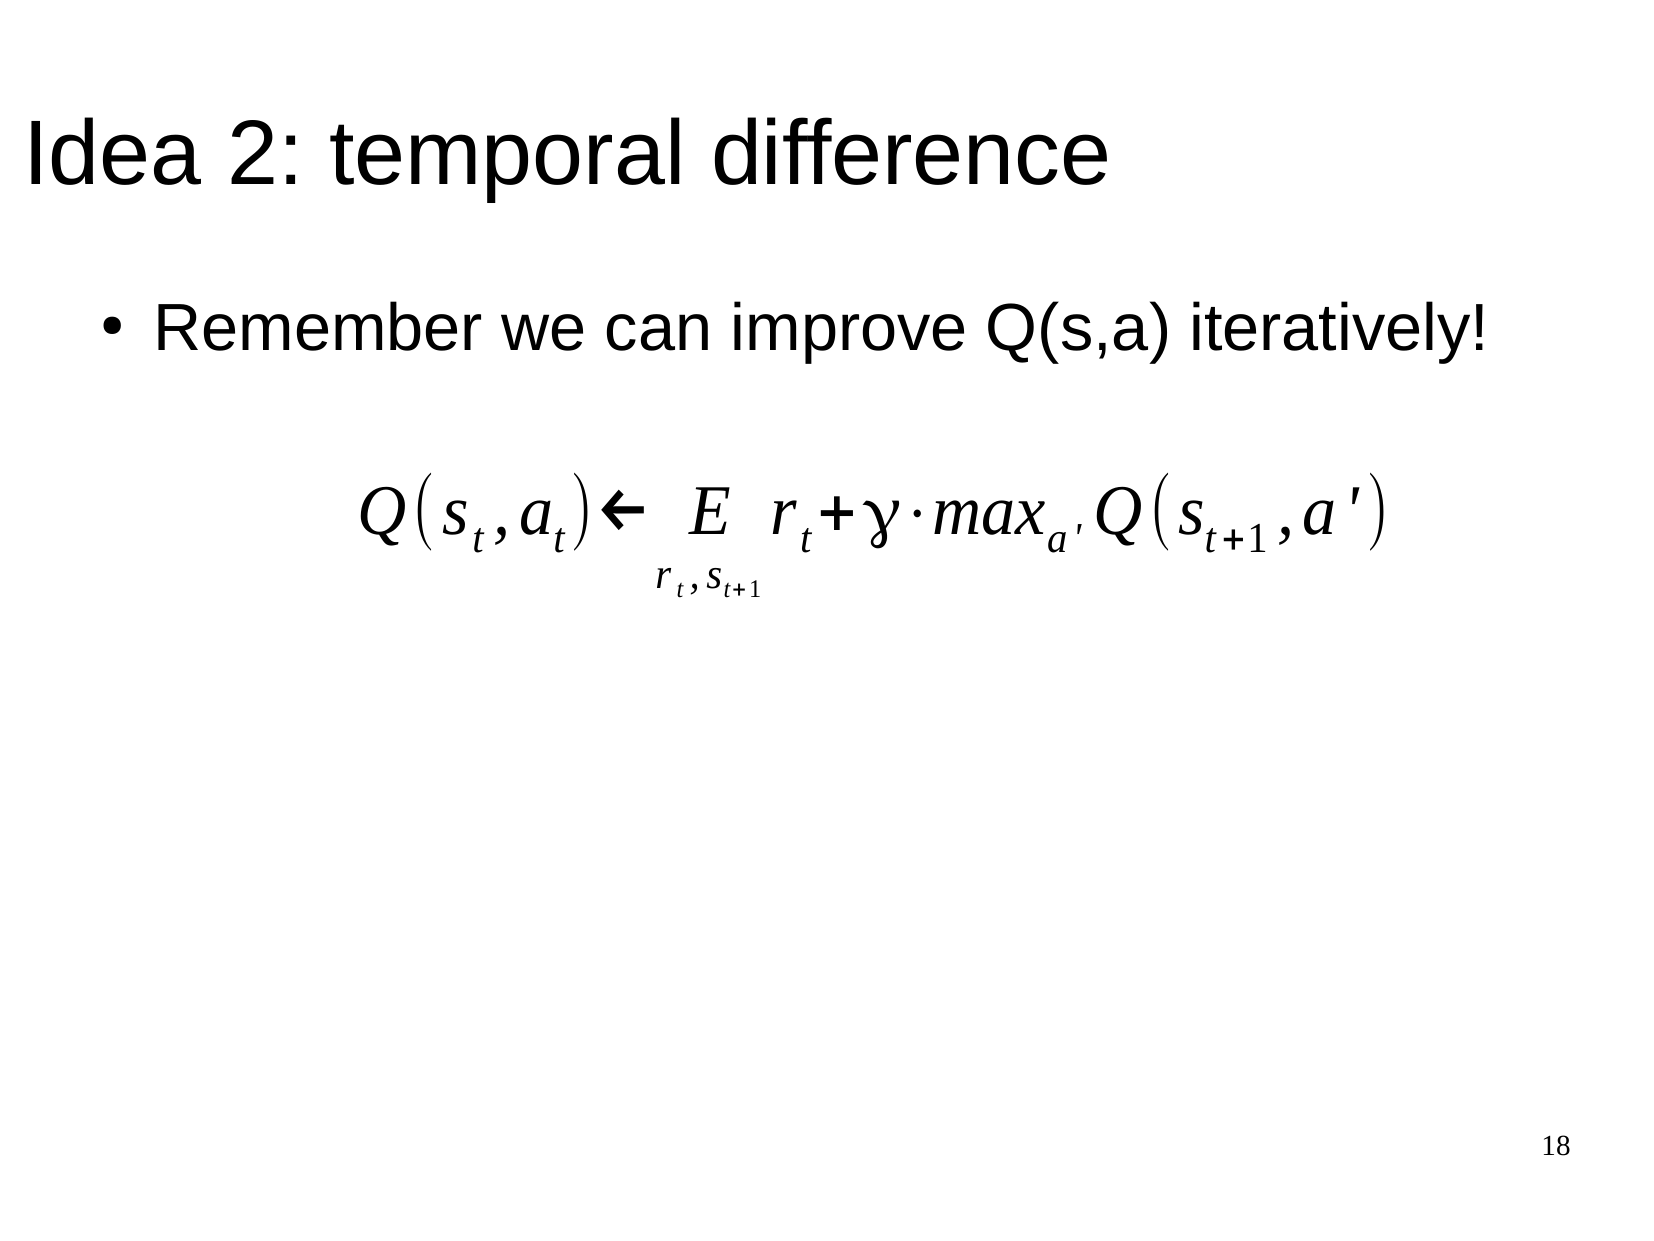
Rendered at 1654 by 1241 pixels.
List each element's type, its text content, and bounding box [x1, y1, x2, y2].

title Idea 2: temporal difference [23, 49, 1512, 257]
chart [340, 468, 1407, 605]
list Remember we can improve Q(s,a) iteratively! [82, 290, 1571, 1010]
